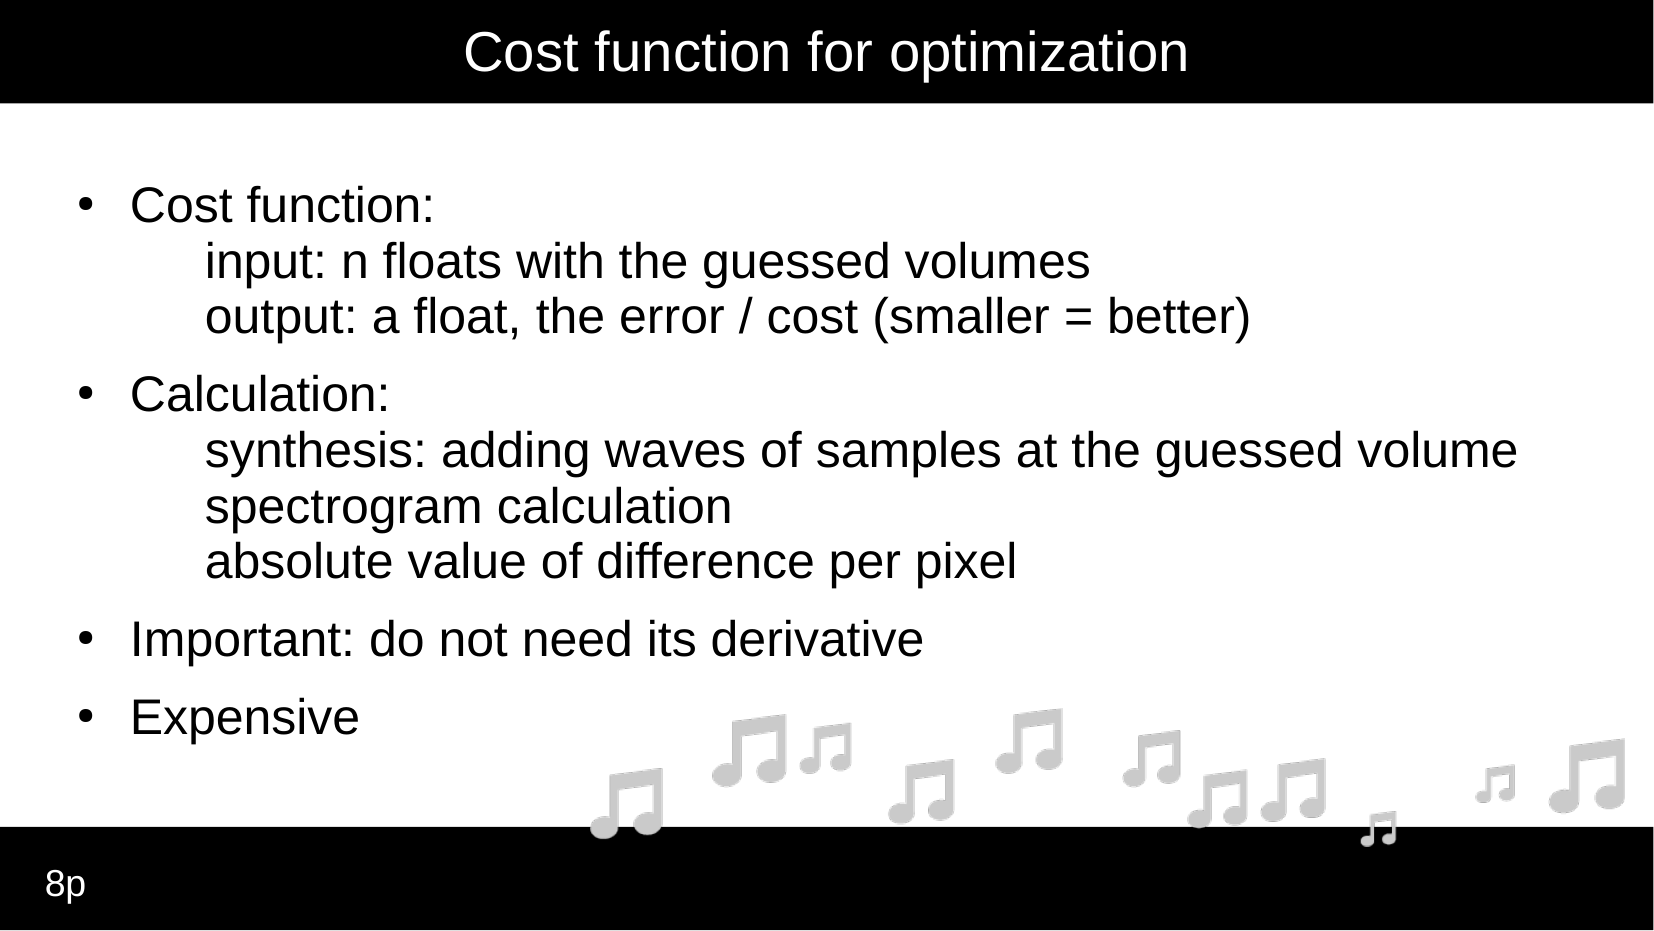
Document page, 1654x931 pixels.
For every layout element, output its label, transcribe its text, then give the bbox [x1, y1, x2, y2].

text_box 8p [30, 855, 106, 912]
title Cost function for optimization [59, 6, 1595, 98]
list Cost function: input: n floats with the guessed volumes output: a float, the error / cost (smaller = better) Calculation: synthesis: adding waves of samples at the guessed volume spectrogram calculation absolute value of difference per pixel Important: do not need its derivative Expensive [59, 177, 1595, 768]
